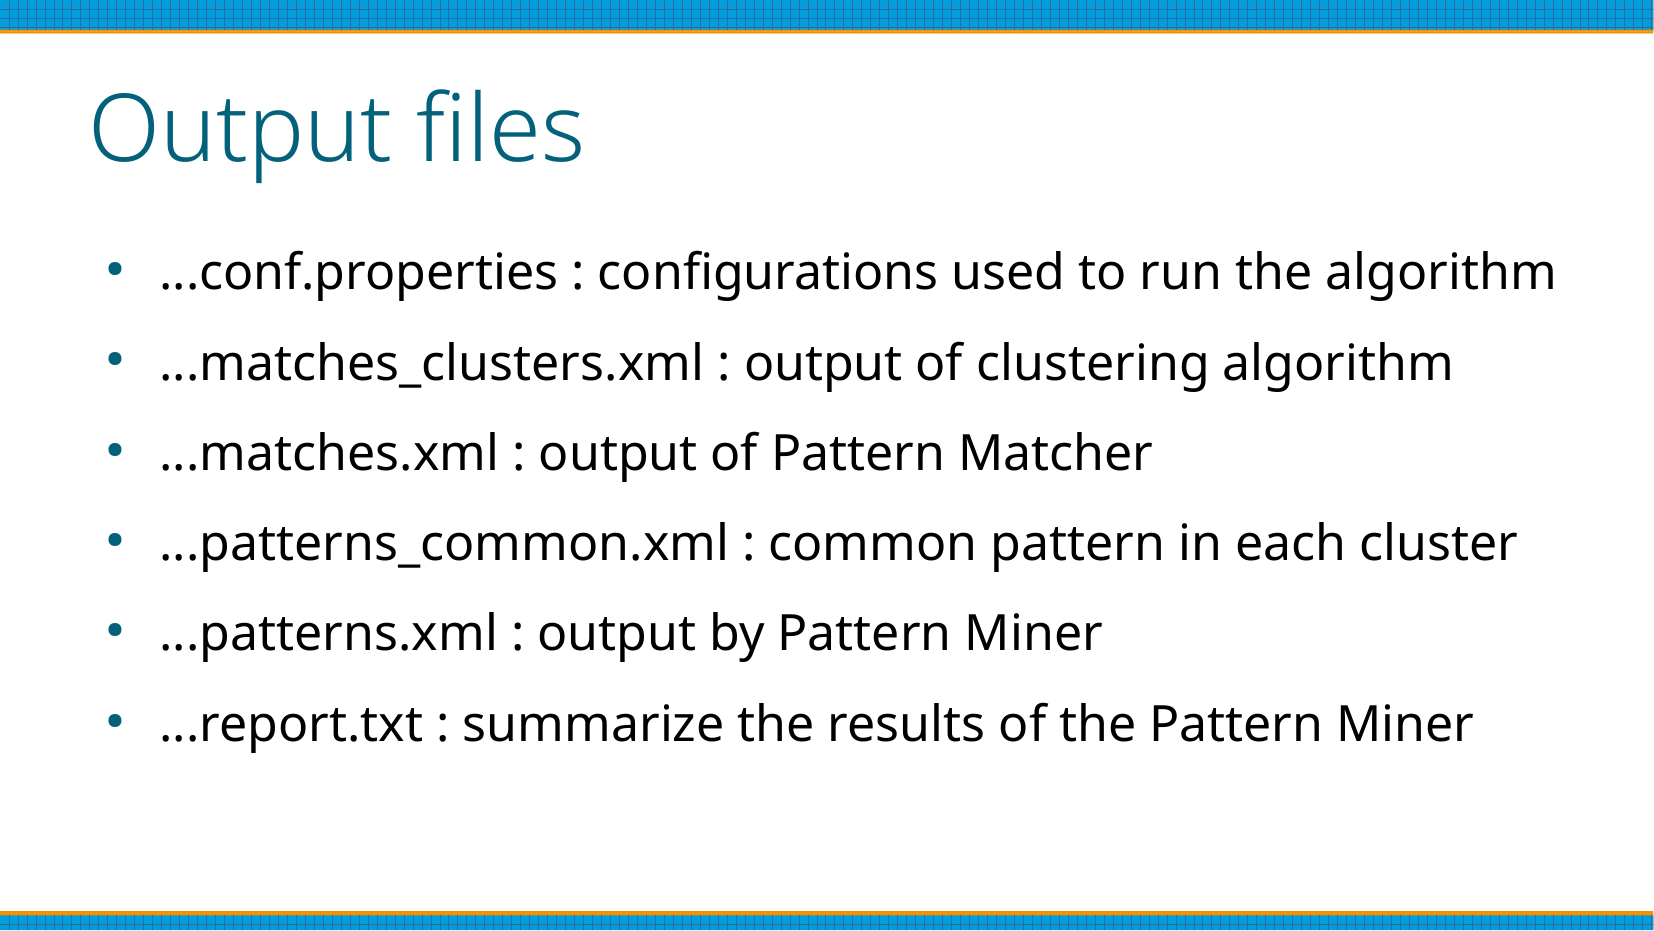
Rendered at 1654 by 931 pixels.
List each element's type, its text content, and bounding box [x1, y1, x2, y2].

list ...conf.properties : configurations used to run the algorithm ...matches_clusters.xml : output of clustering algorithm ...matches.xml : output of Pattern Matcher ...patterns_common.xml : common pattern in each cluster ...patterns.xml : output by Pattern Miner ...report.txt : summarize the results of the Pattern Miner [88, 236, 1565, 901]
title Output files [88, 44, 1565, 207]
